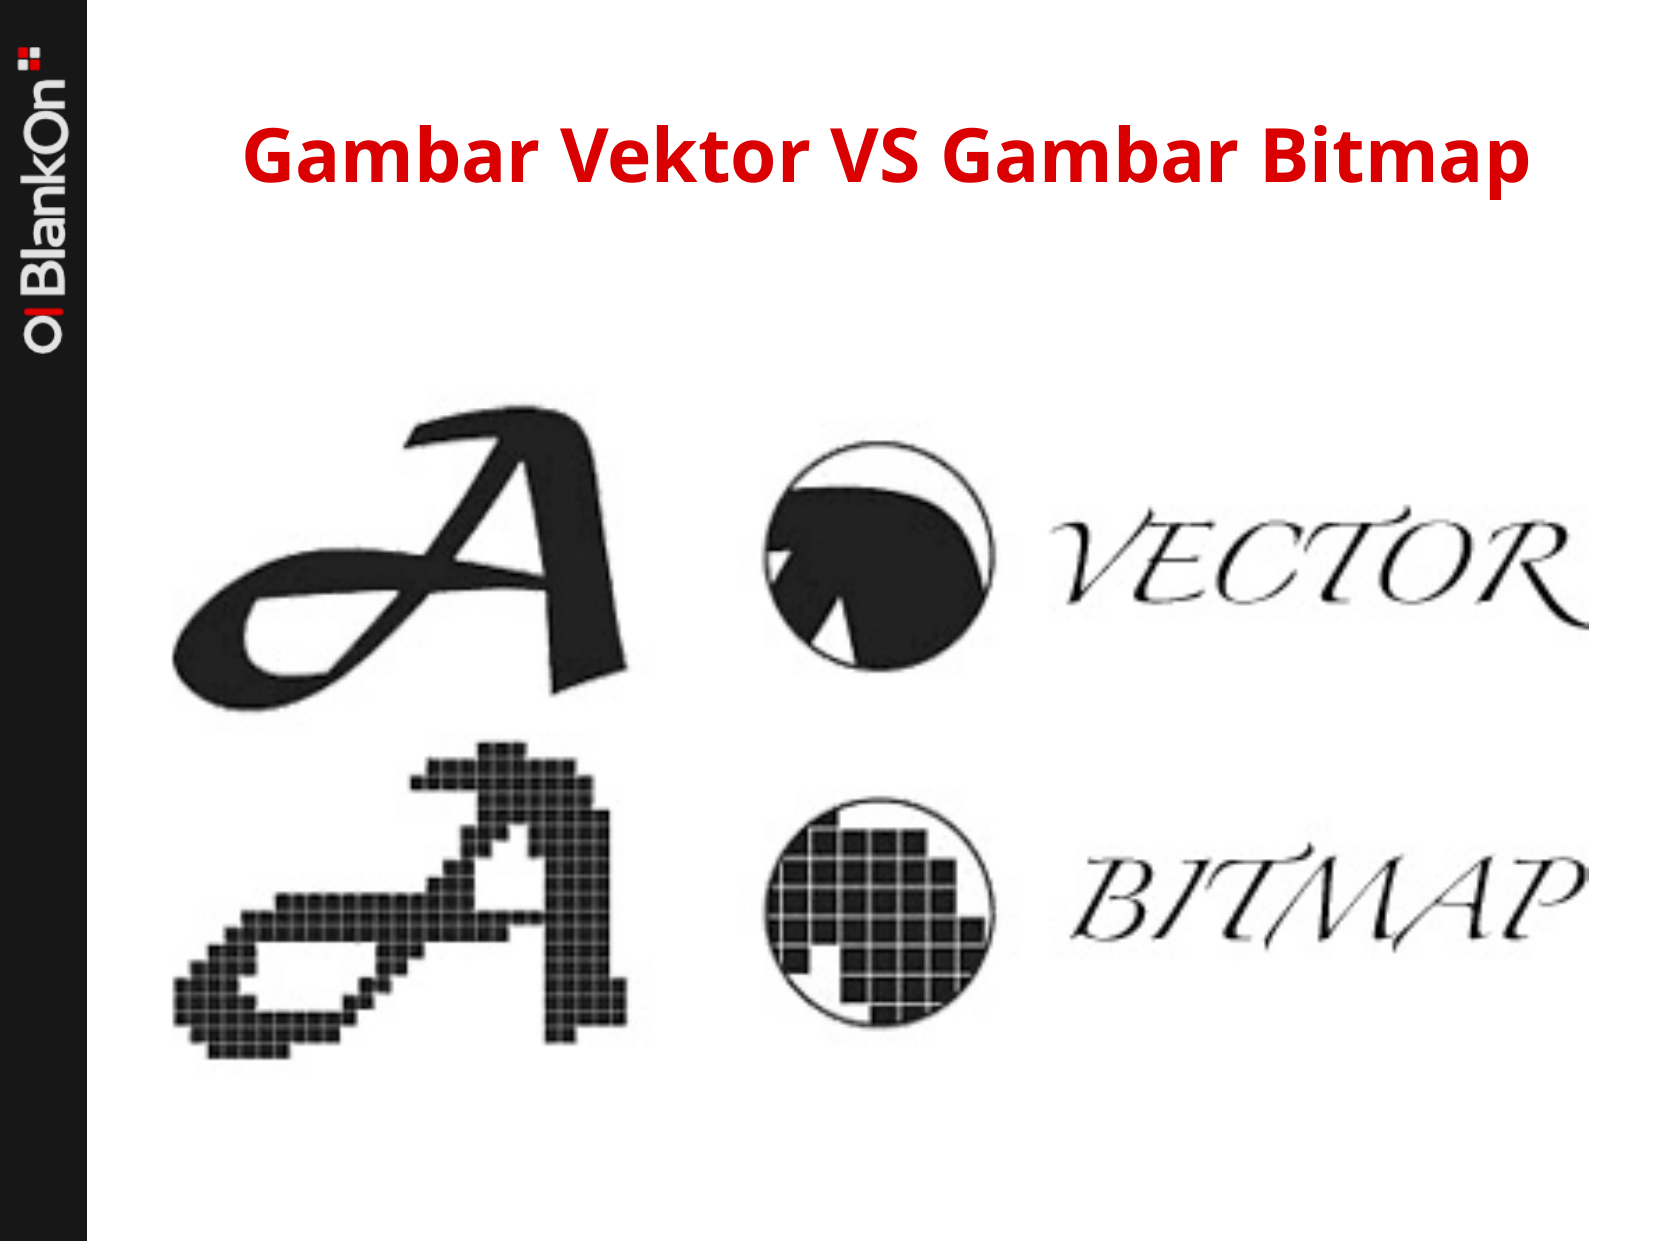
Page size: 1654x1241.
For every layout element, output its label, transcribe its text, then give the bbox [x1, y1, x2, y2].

picture [171, 336, 1589, 1135]
picture [0, 0, 87, 1241]
title Gambar Vektor VS Gambar Bitmap [124, 49, 1613, 257]
